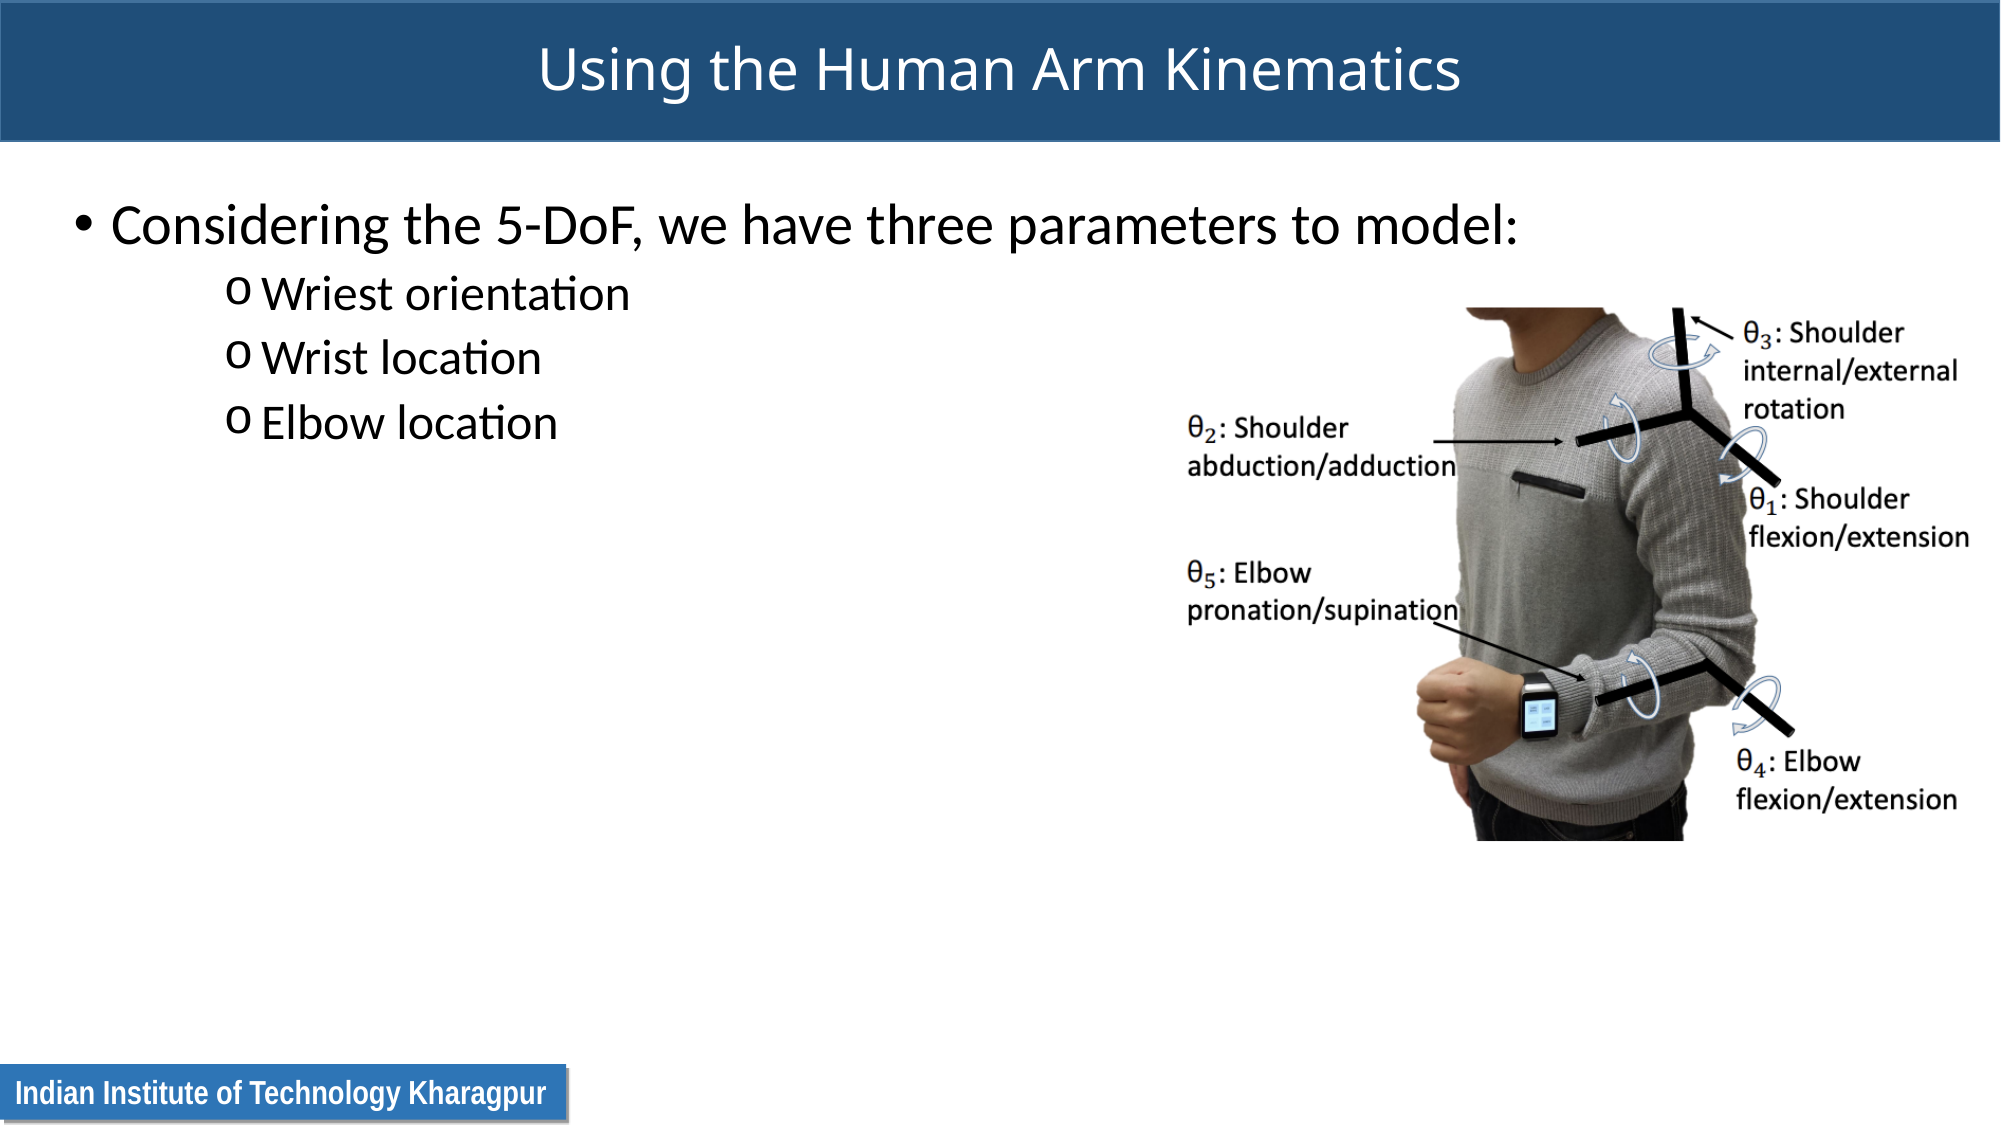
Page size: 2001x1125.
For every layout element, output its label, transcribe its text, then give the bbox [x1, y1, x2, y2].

list Considering the 5-DoF, we have three parameters to model: Wriest orientation Wrist location Elbow location [58, 186, 1954, 1065]
picture [1138, 280, 2000, 858]
title Using the Human Arm Kinematics [0, 1, 2000, 141]
